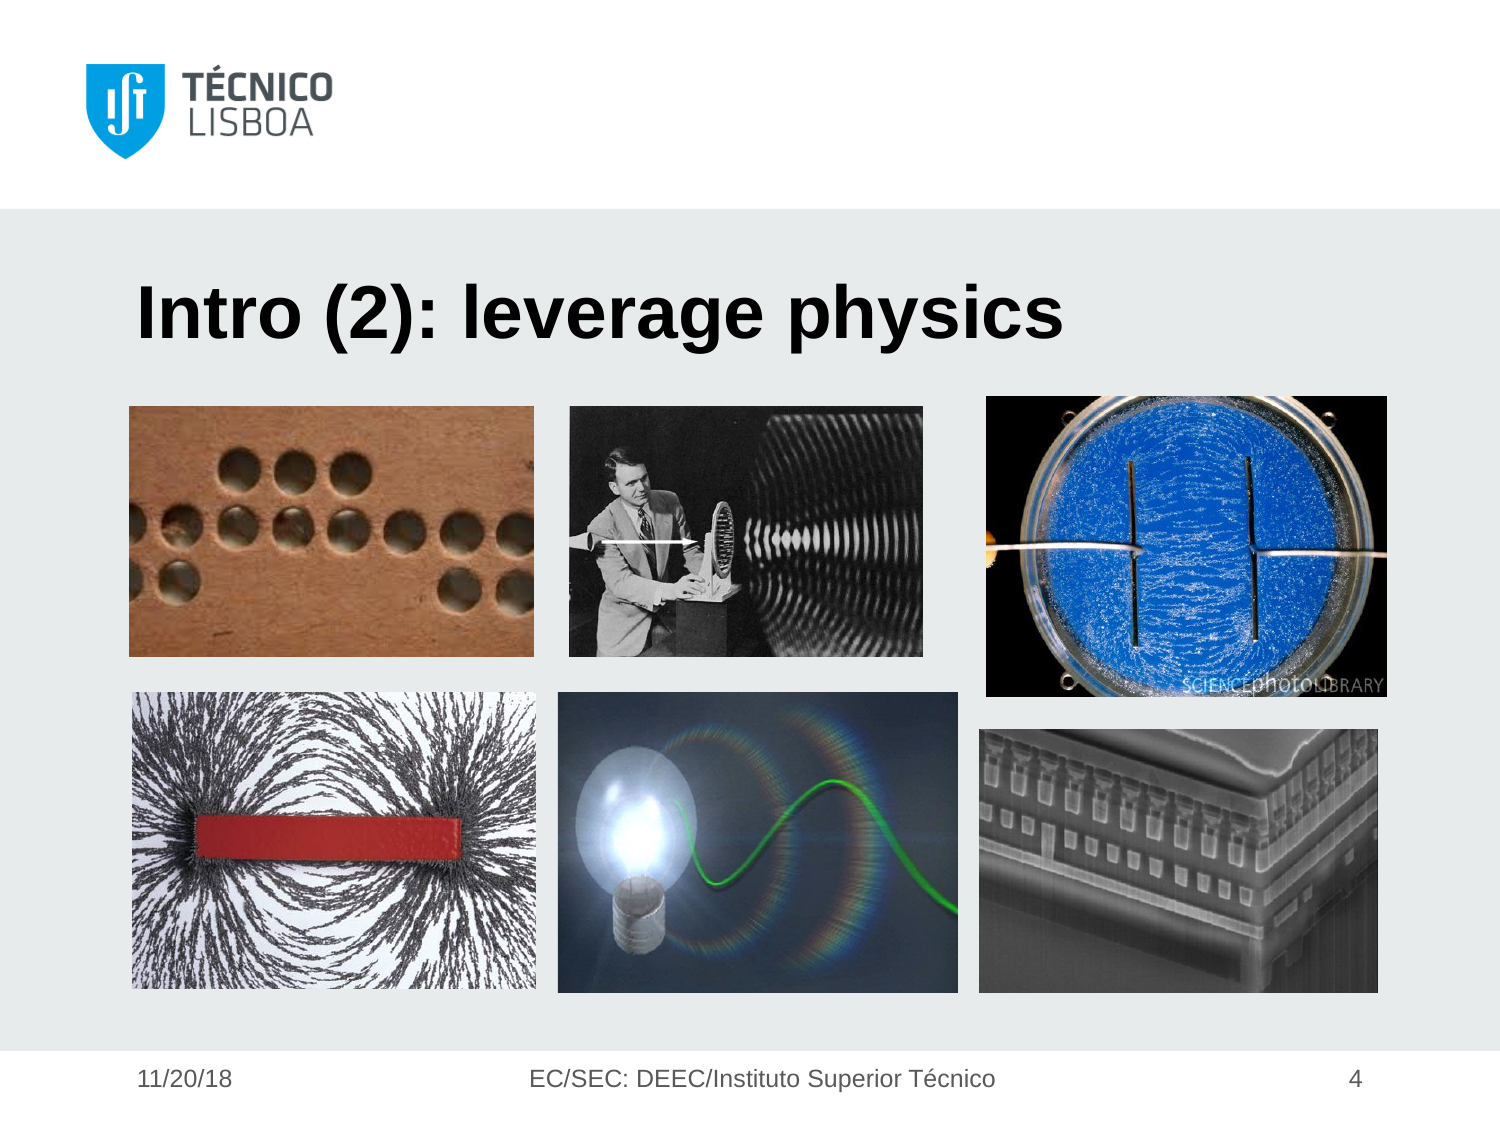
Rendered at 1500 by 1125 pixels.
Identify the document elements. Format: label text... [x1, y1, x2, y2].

title Intro (2): leverage physics [121, 237, 1378, 381]
slide_number 11/20/18 [121, 1052, 425, 1103]
footer EC/SEC: DEEC/Instituto Superior Técnico [512, 1052, 1021, 1103]
slide_number <number> [1077, 1052, 1378, 1103]
picture [0, 0, 1500, 1125]
